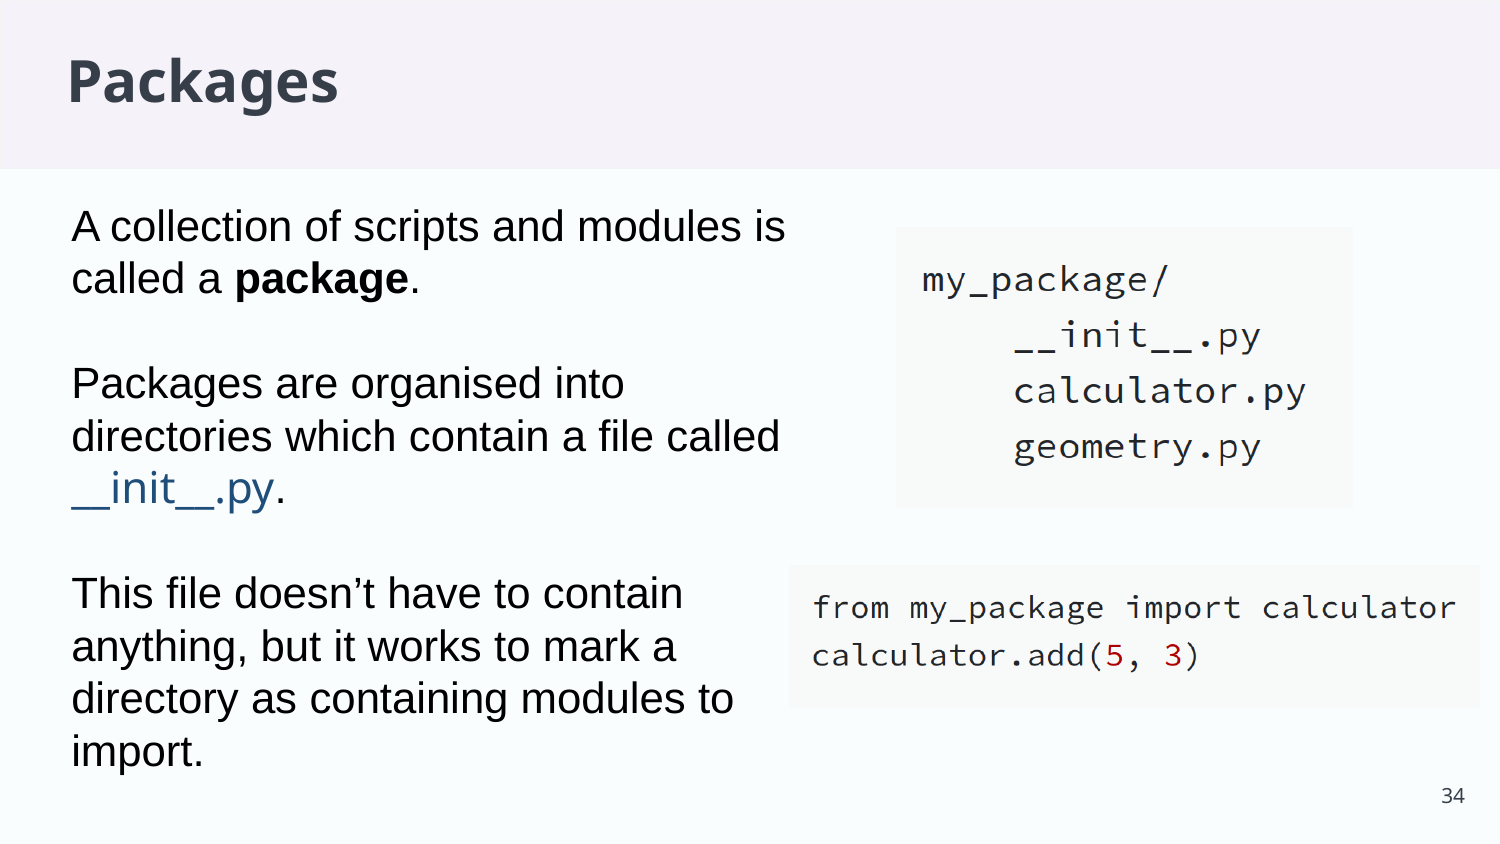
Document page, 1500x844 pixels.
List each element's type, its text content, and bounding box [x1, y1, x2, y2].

picture [789, 565, 1480, 708]
title Packages [51, 28, 1390, 141]
text_box A collection of scripts and modules is called a package. Packages are organised into directories which contain a file called __init__.py. This file doesn’t have to contain anything, but it works to mark a directory as containing modules to import. [56, 182, 806, 791]
slide_number <number> [1389, 764, 1480, 830]
picture [896, 227, 1353, 508]
